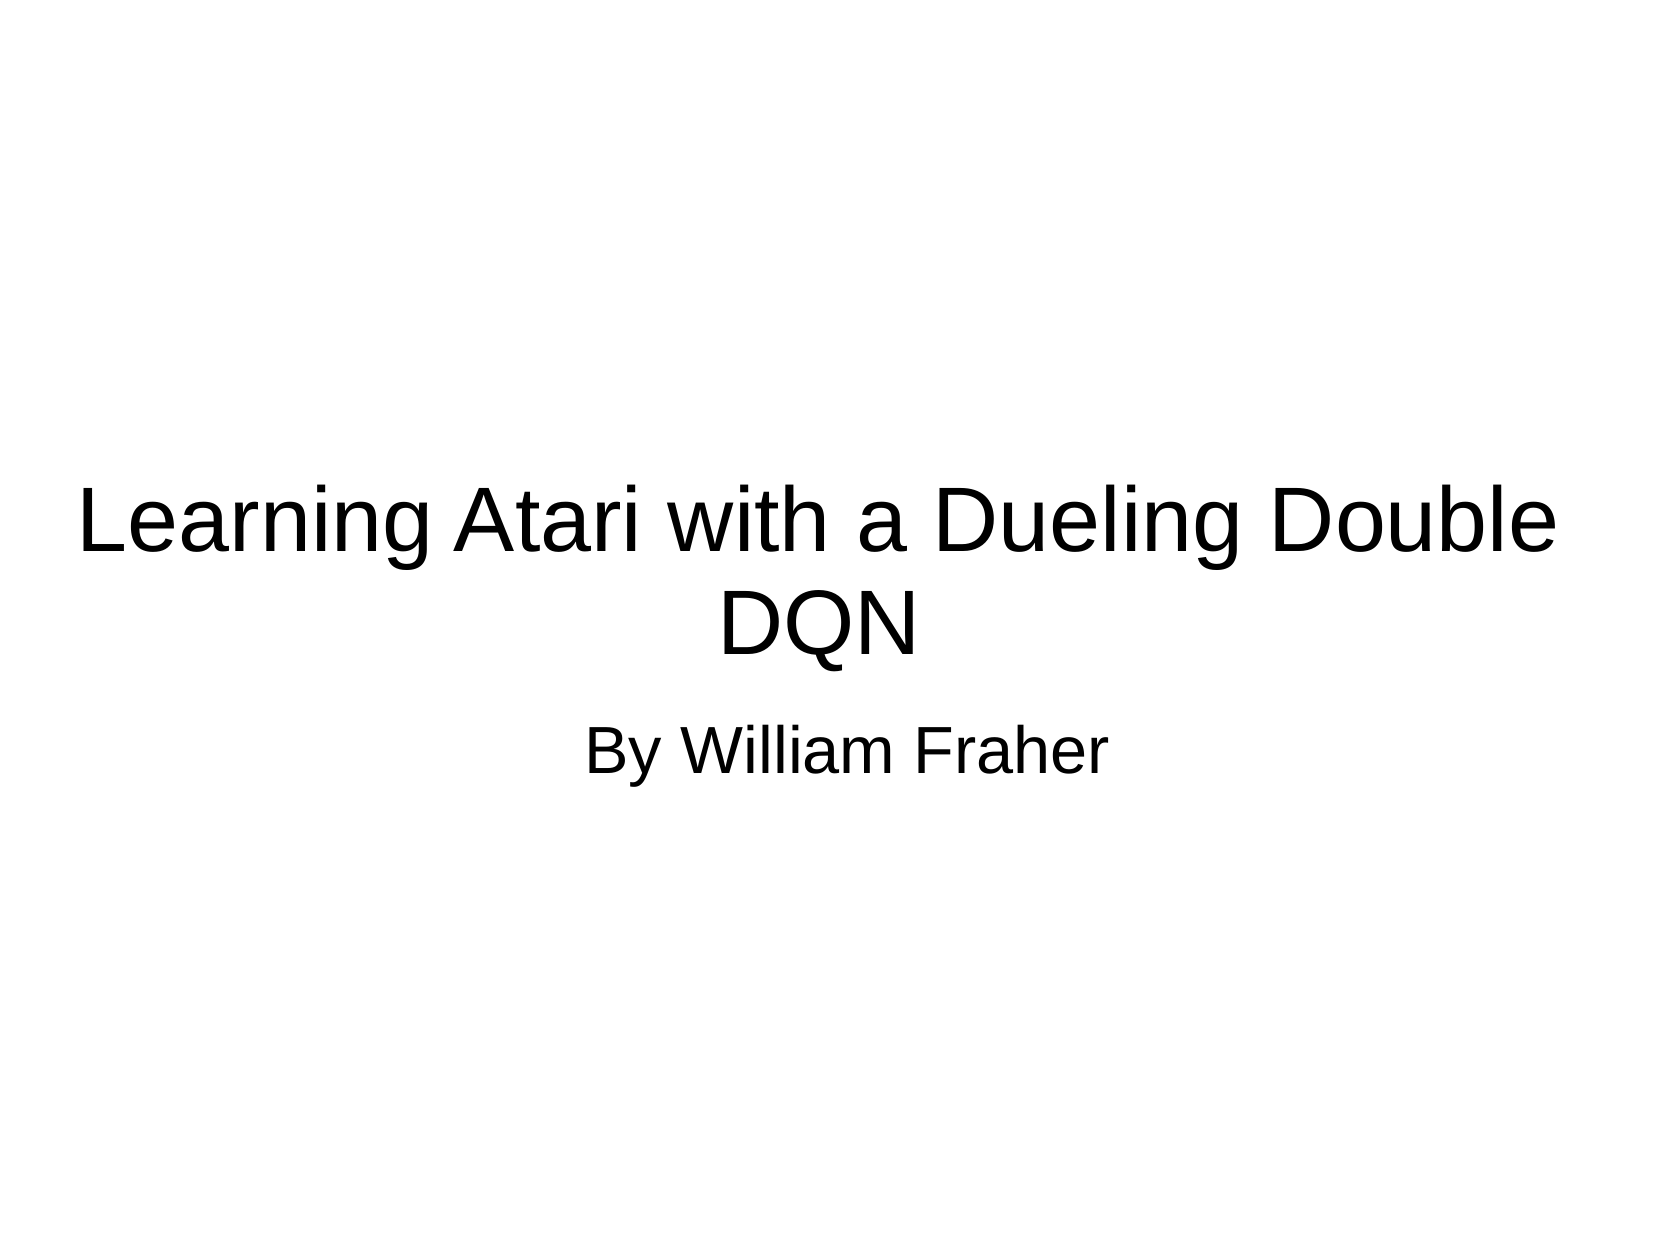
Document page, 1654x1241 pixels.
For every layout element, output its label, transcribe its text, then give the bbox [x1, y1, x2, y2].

title Learning Atari with a Dueling Double DQN [75, 467, 1564, 676]
subtitle By William Fraher [135, 675, 1561, 826]
